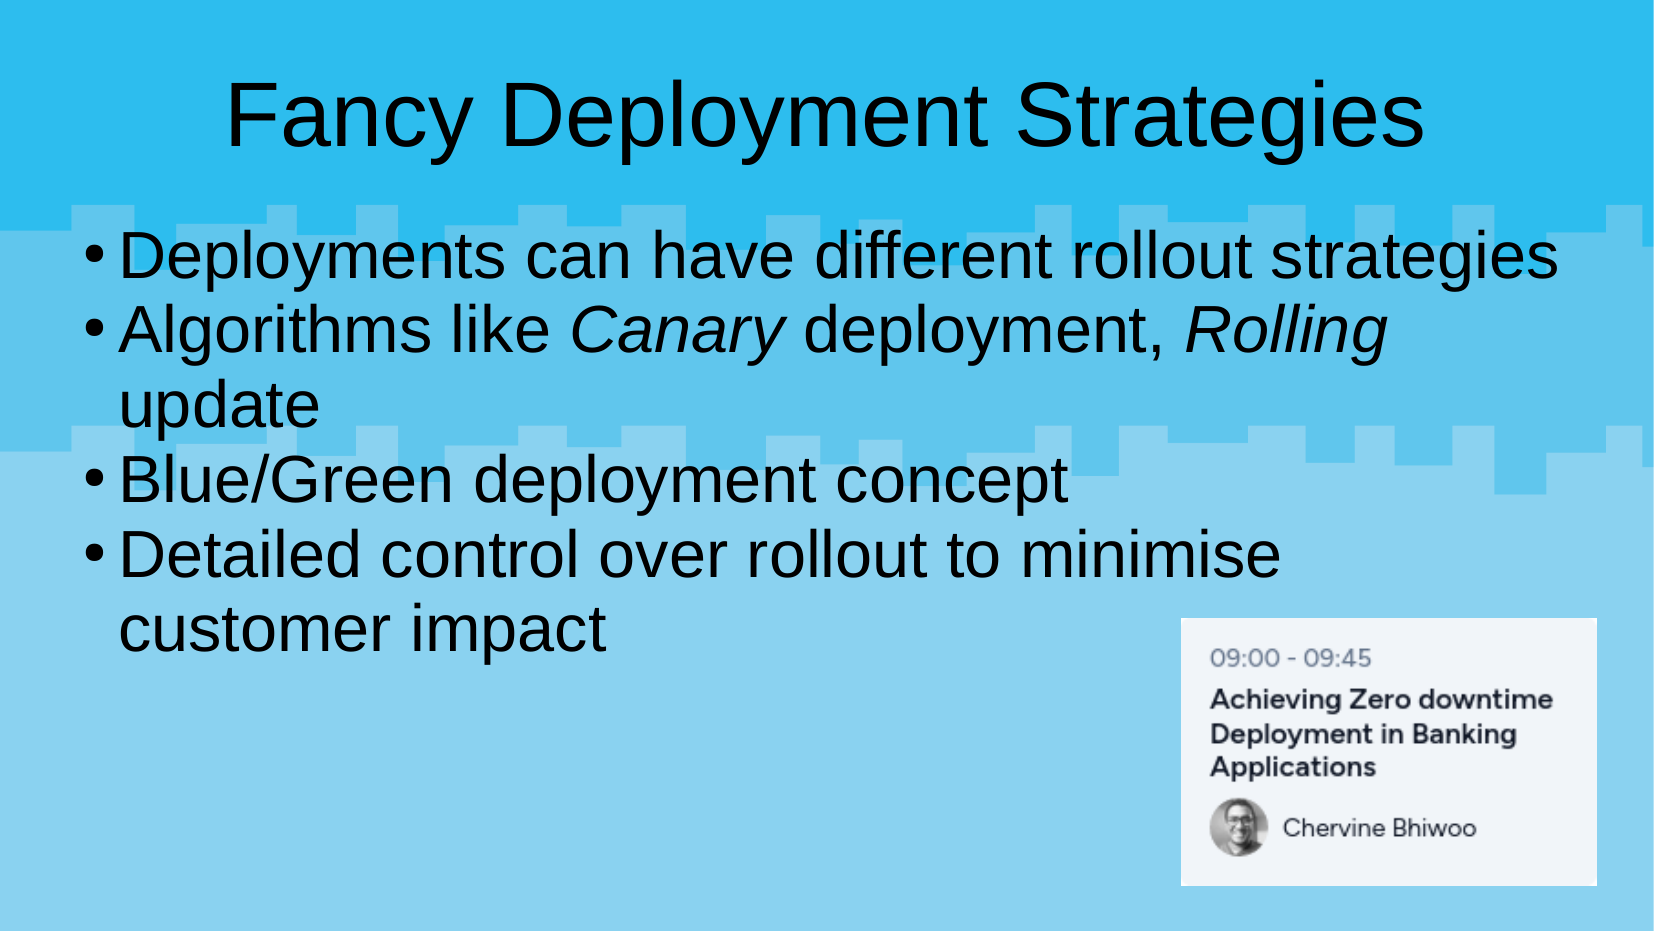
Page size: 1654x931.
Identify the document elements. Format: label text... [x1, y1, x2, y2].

title Fancy Deployment Strategies [82, 37, 1571, 193]
subtitle Deployments can have different rollout strategies Algorithms like Canary deployment, Rolling update Blue/Green deployment concept Detailed control over rollout to minimise customer impact [82, 217, 1571, 768]
picture [0, 0, 1654, 931]
